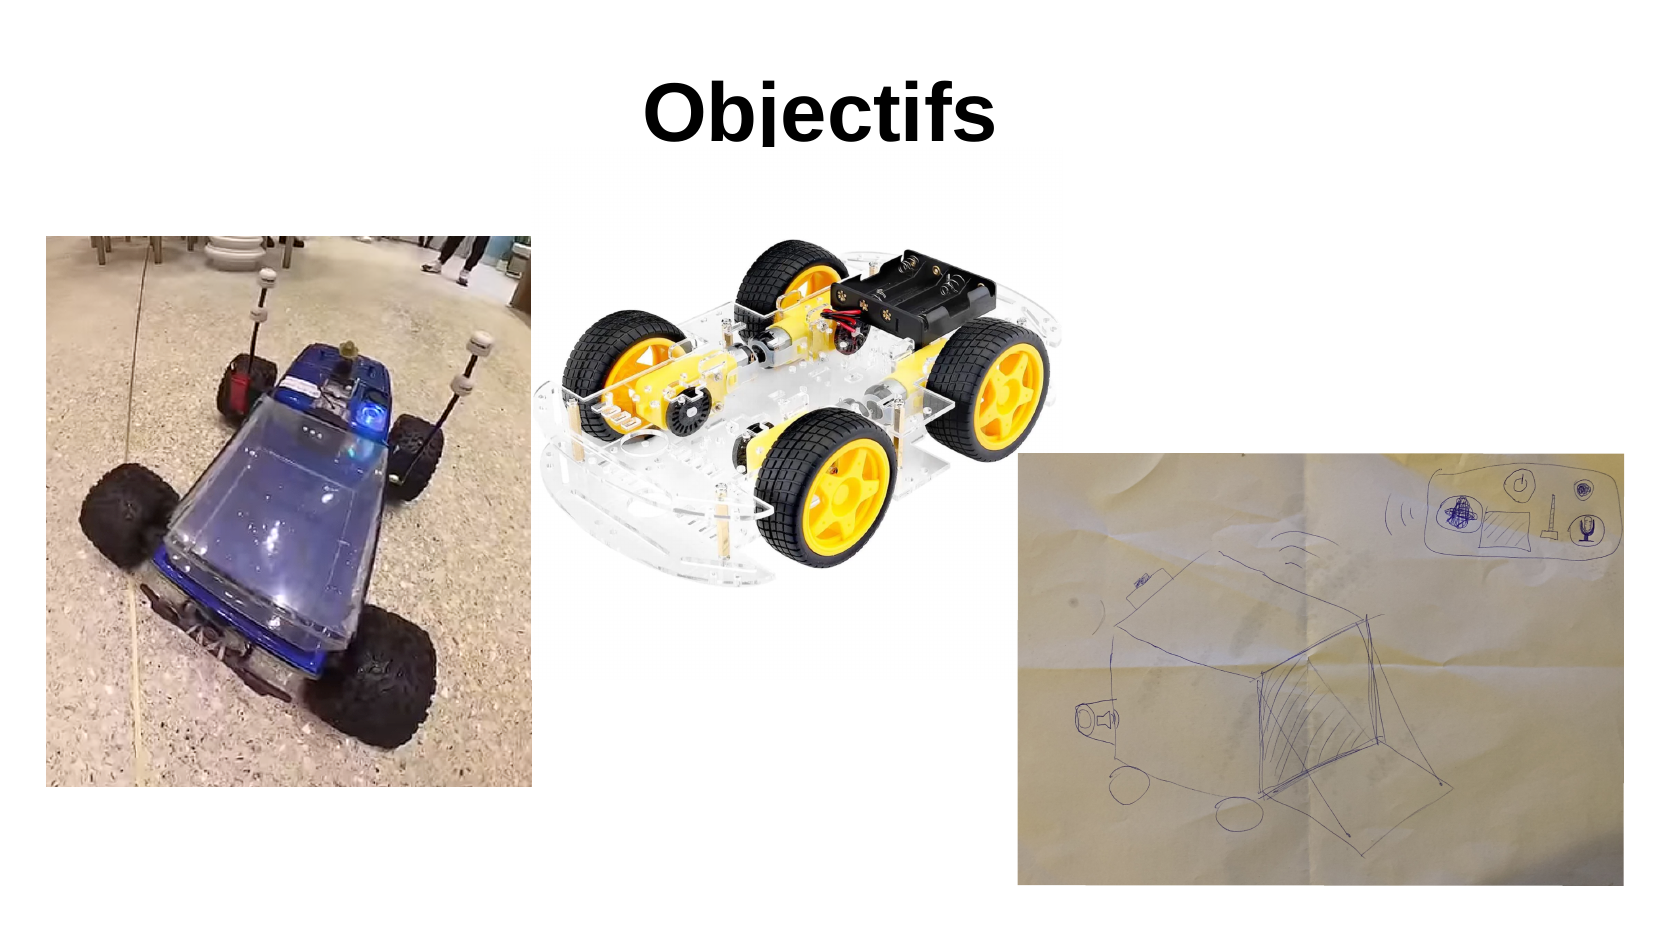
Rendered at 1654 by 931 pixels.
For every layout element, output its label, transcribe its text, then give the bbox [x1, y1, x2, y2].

text_box Objectifs [341, 59, 1300, 214]
picture [46, 147, 1625, 886]
